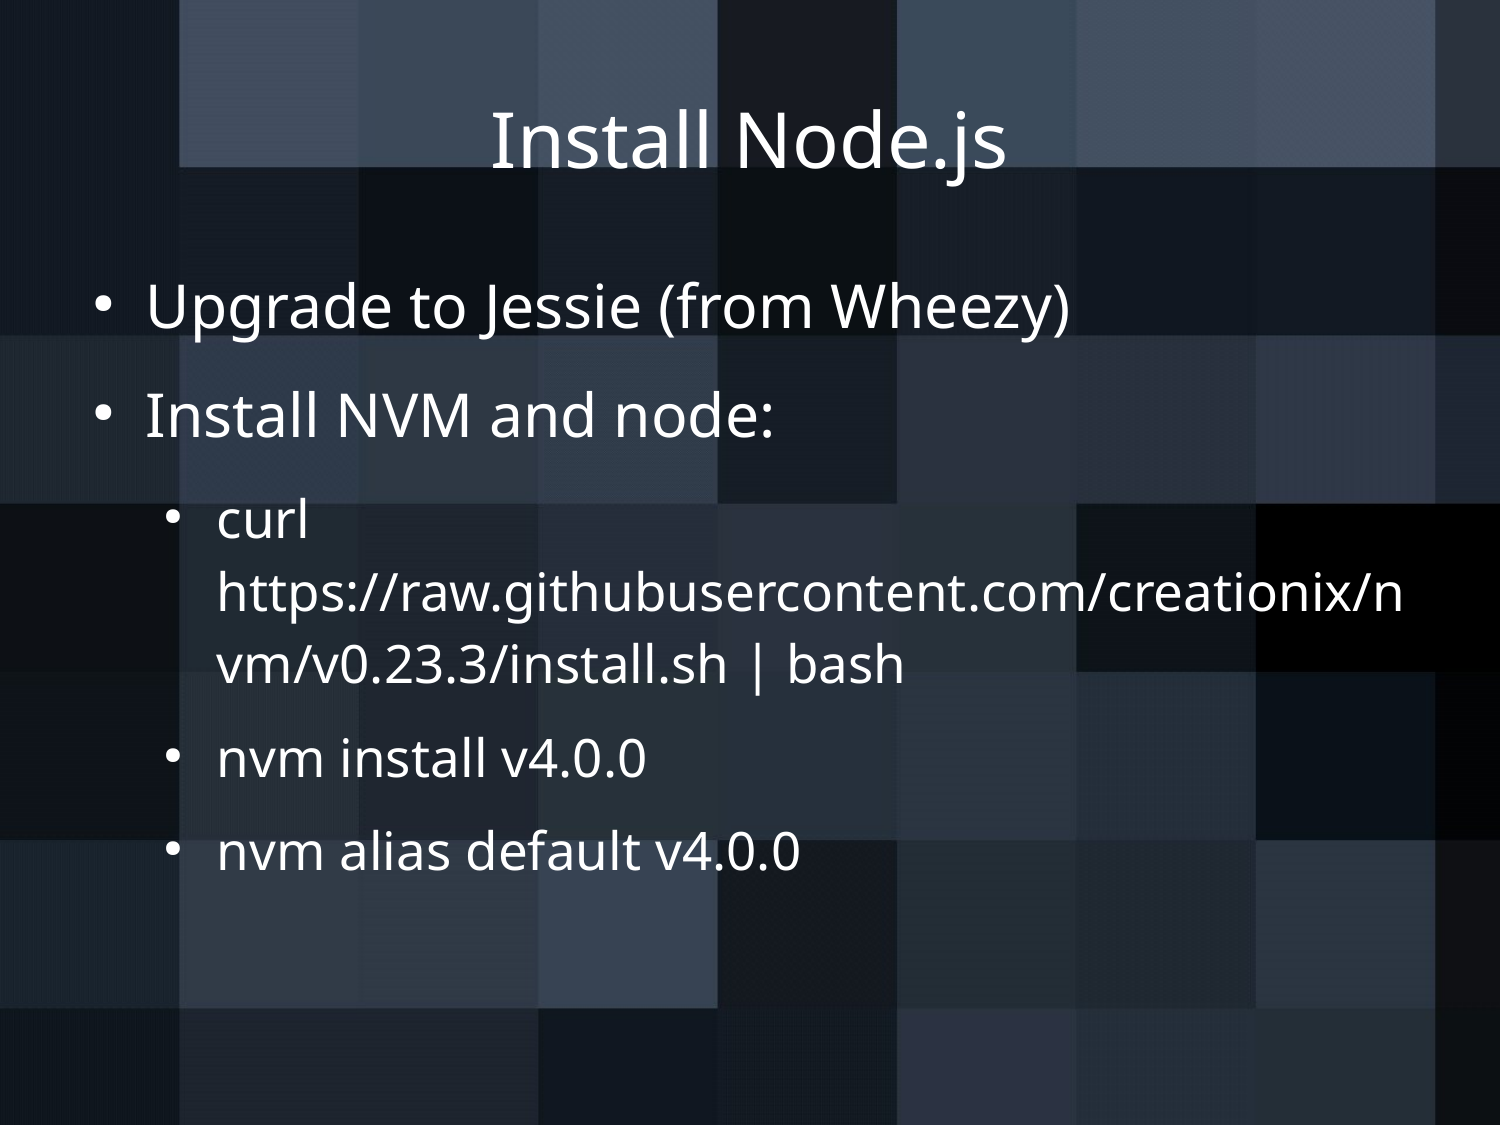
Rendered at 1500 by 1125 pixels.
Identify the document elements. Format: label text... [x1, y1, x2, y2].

title Install Node.js [75, 44, 1425, 233]
list Upgrade to Jessie (from Wheezy) Install NVM and node: curl https://raw.githubusercontent.com/creationix/nvm/v0.23.3/install.sh | bash nvm install v4.0.0 nvm alias default v4.0.0 [75, 263, 1425, 916]
picture [0, 0, 1500, 1125]
